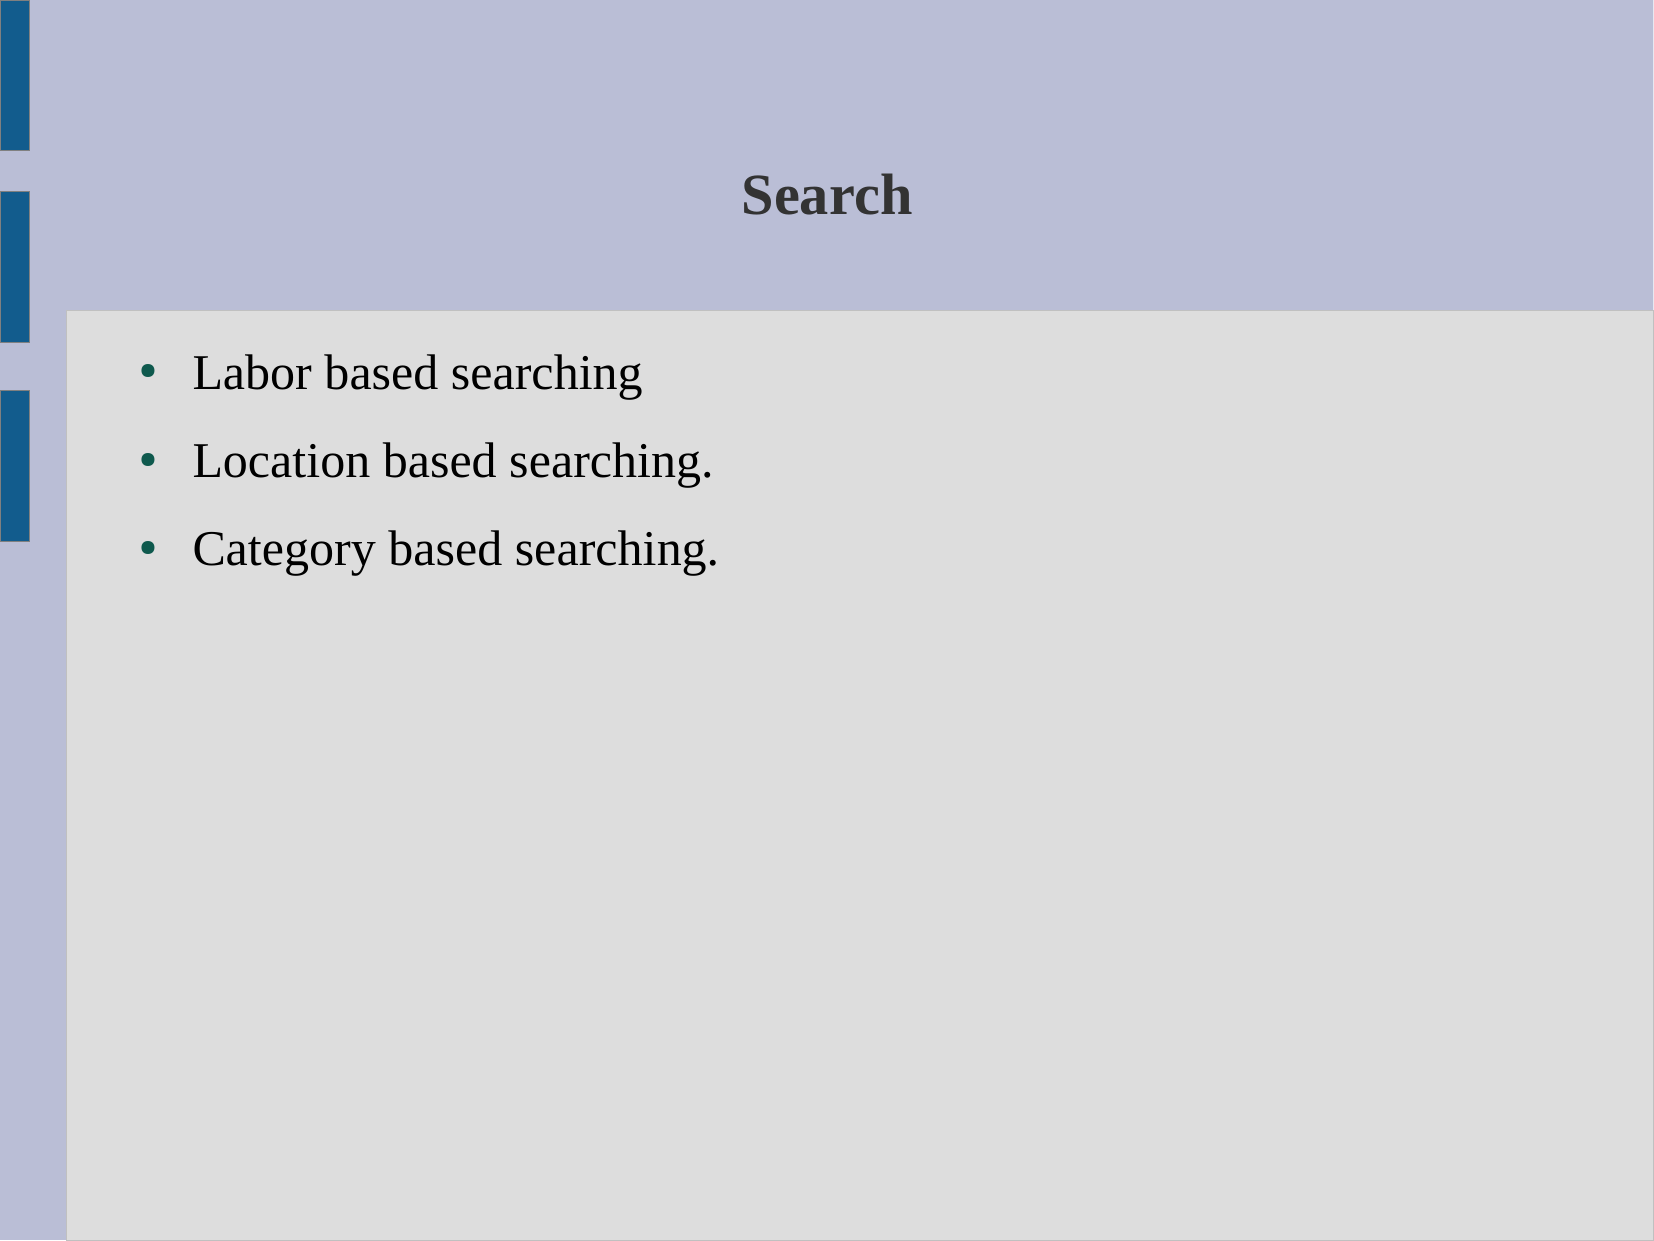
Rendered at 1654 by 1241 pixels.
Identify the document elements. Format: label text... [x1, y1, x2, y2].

list Labor based searching Location based searching. Category based searching. [121, 344, 1534, 1164]
title Search [121, 91, 1534, 299]
